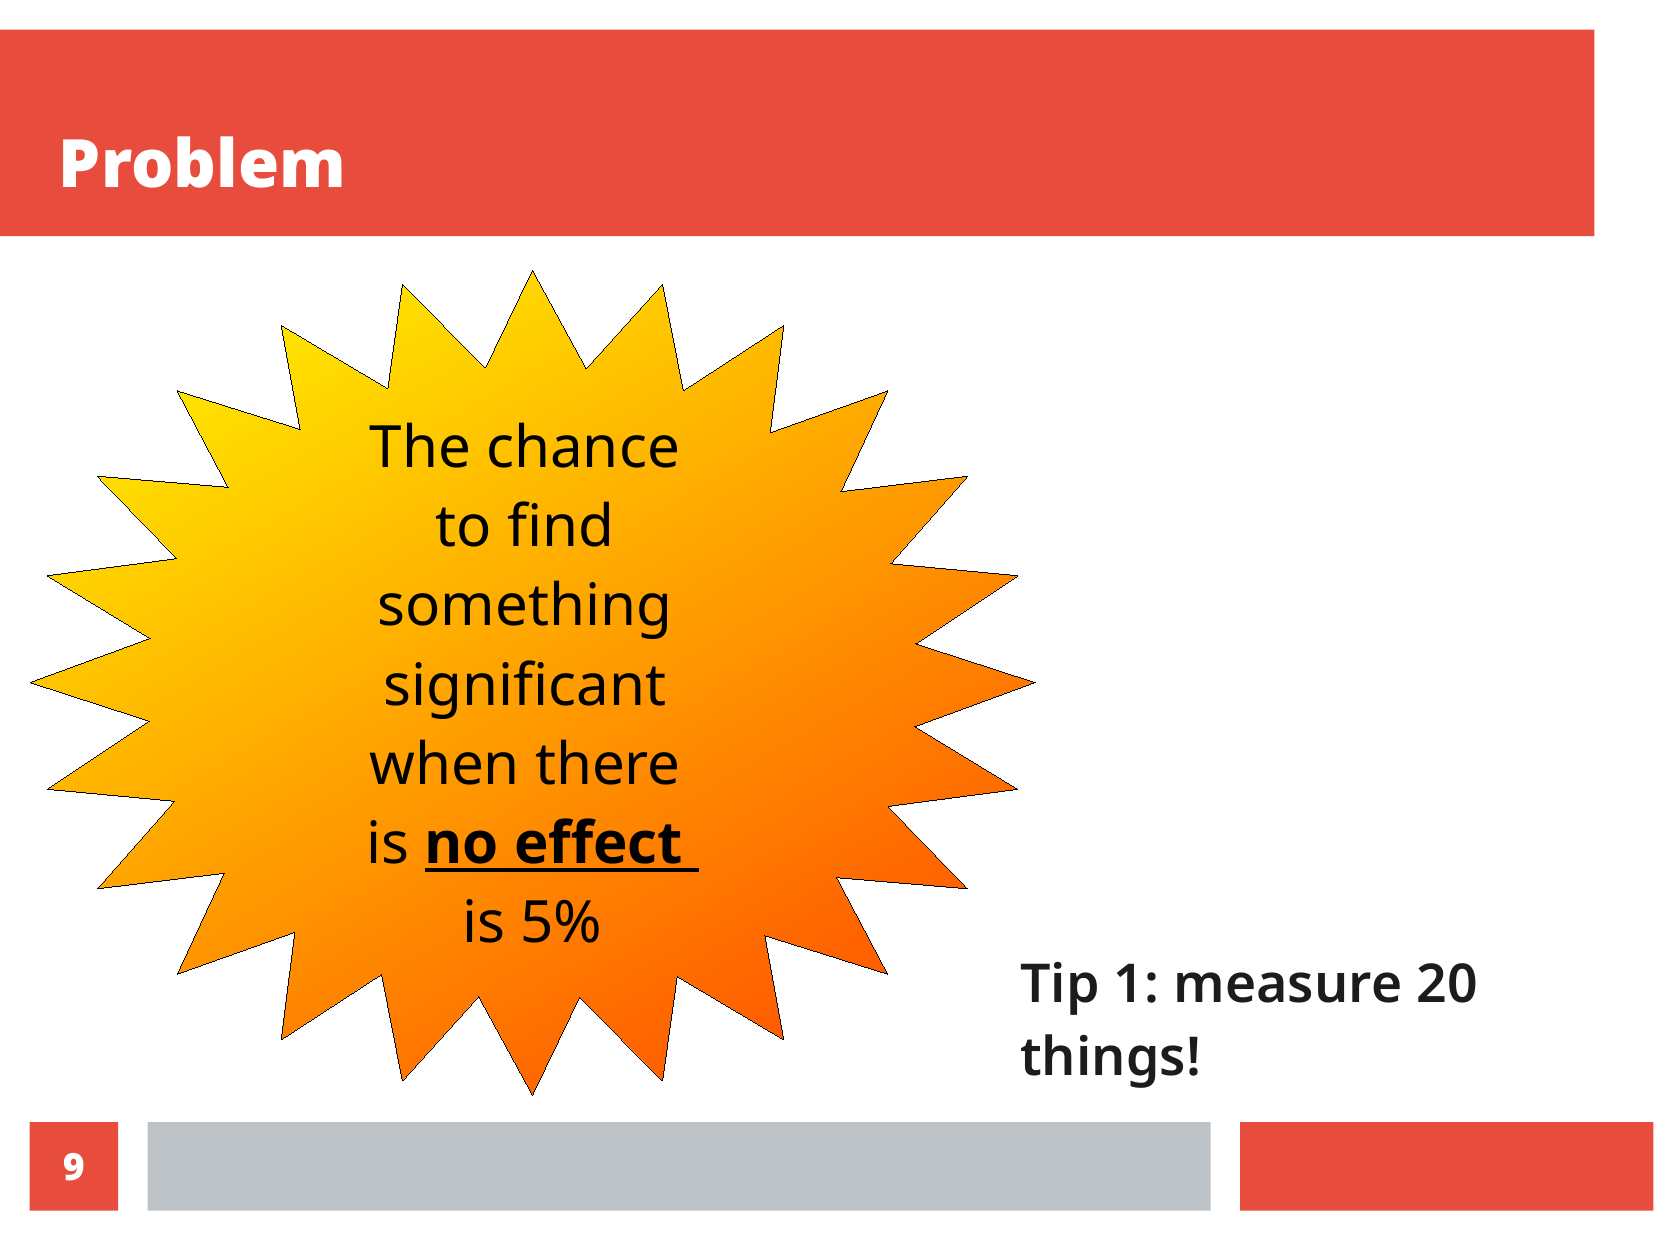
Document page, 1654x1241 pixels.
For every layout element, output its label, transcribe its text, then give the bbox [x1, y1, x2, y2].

text_box The chance to find something significant when there is no effect is 5% [30, 270, 1036, 1096]
list Tip 1: measure 20 things! [1020, 945, 1621, 1093]
title Problem [59, 59, 1595, 207]
